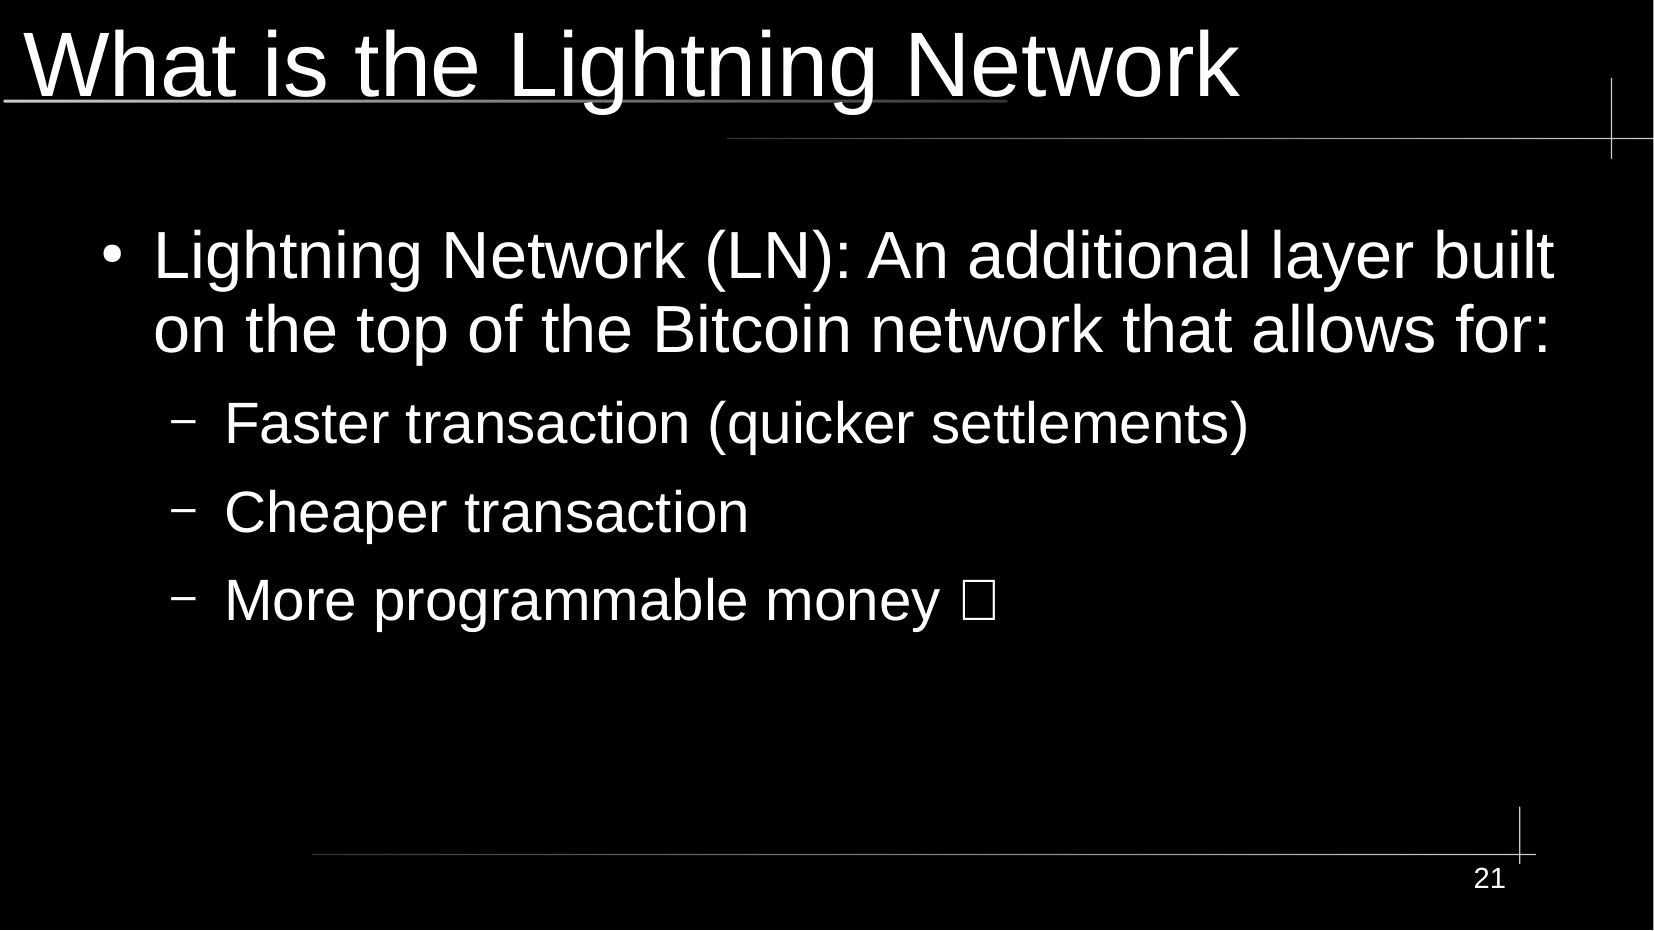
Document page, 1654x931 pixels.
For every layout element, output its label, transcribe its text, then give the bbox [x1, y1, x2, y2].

list Lightning Network (LN): An additional layer built on the top of the Bitcoin network that allows for: Faster transaction (quicker settlements) Cheaper transaction More programmable money 🤓 [82, 217, 1571, 758]
title What is the Lightning Network [23, 11, 1589, 119]
